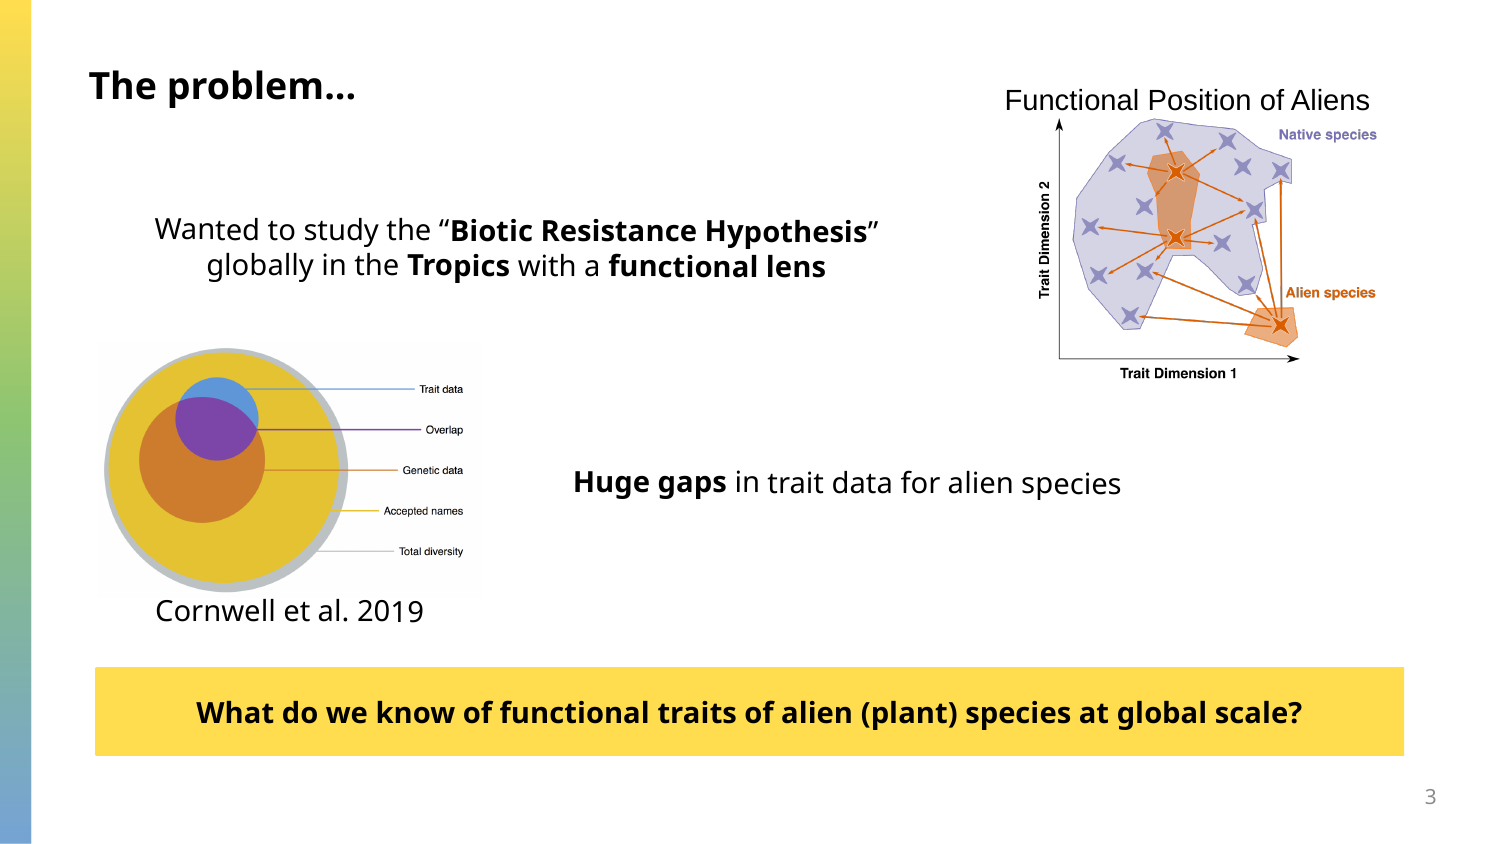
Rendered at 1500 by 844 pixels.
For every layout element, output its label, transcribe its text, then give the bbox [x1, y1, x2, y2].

text_box Wanted to study the “Biotic Resistance Hypothesis” globally in the Tropics with a functional lens [88, 202, 945, 292]
text_box <numéro> [1240, 767, 1437, 813]
text_box The problem... [88, 61, 1441, 156]
picture [0, 0, 1500, 844]
text_box Functional Position of Aliens [986, 61, 1390, 101]
text_box Huge gaps in trait data for alien species [519, 455, 1176, 509]
text_box Cornwell et al. 2019 [112, 584, 467, 636]
text_box What do we know of functional traits of alien (plant) species at global scale? [95, 667, 1405, 756]
